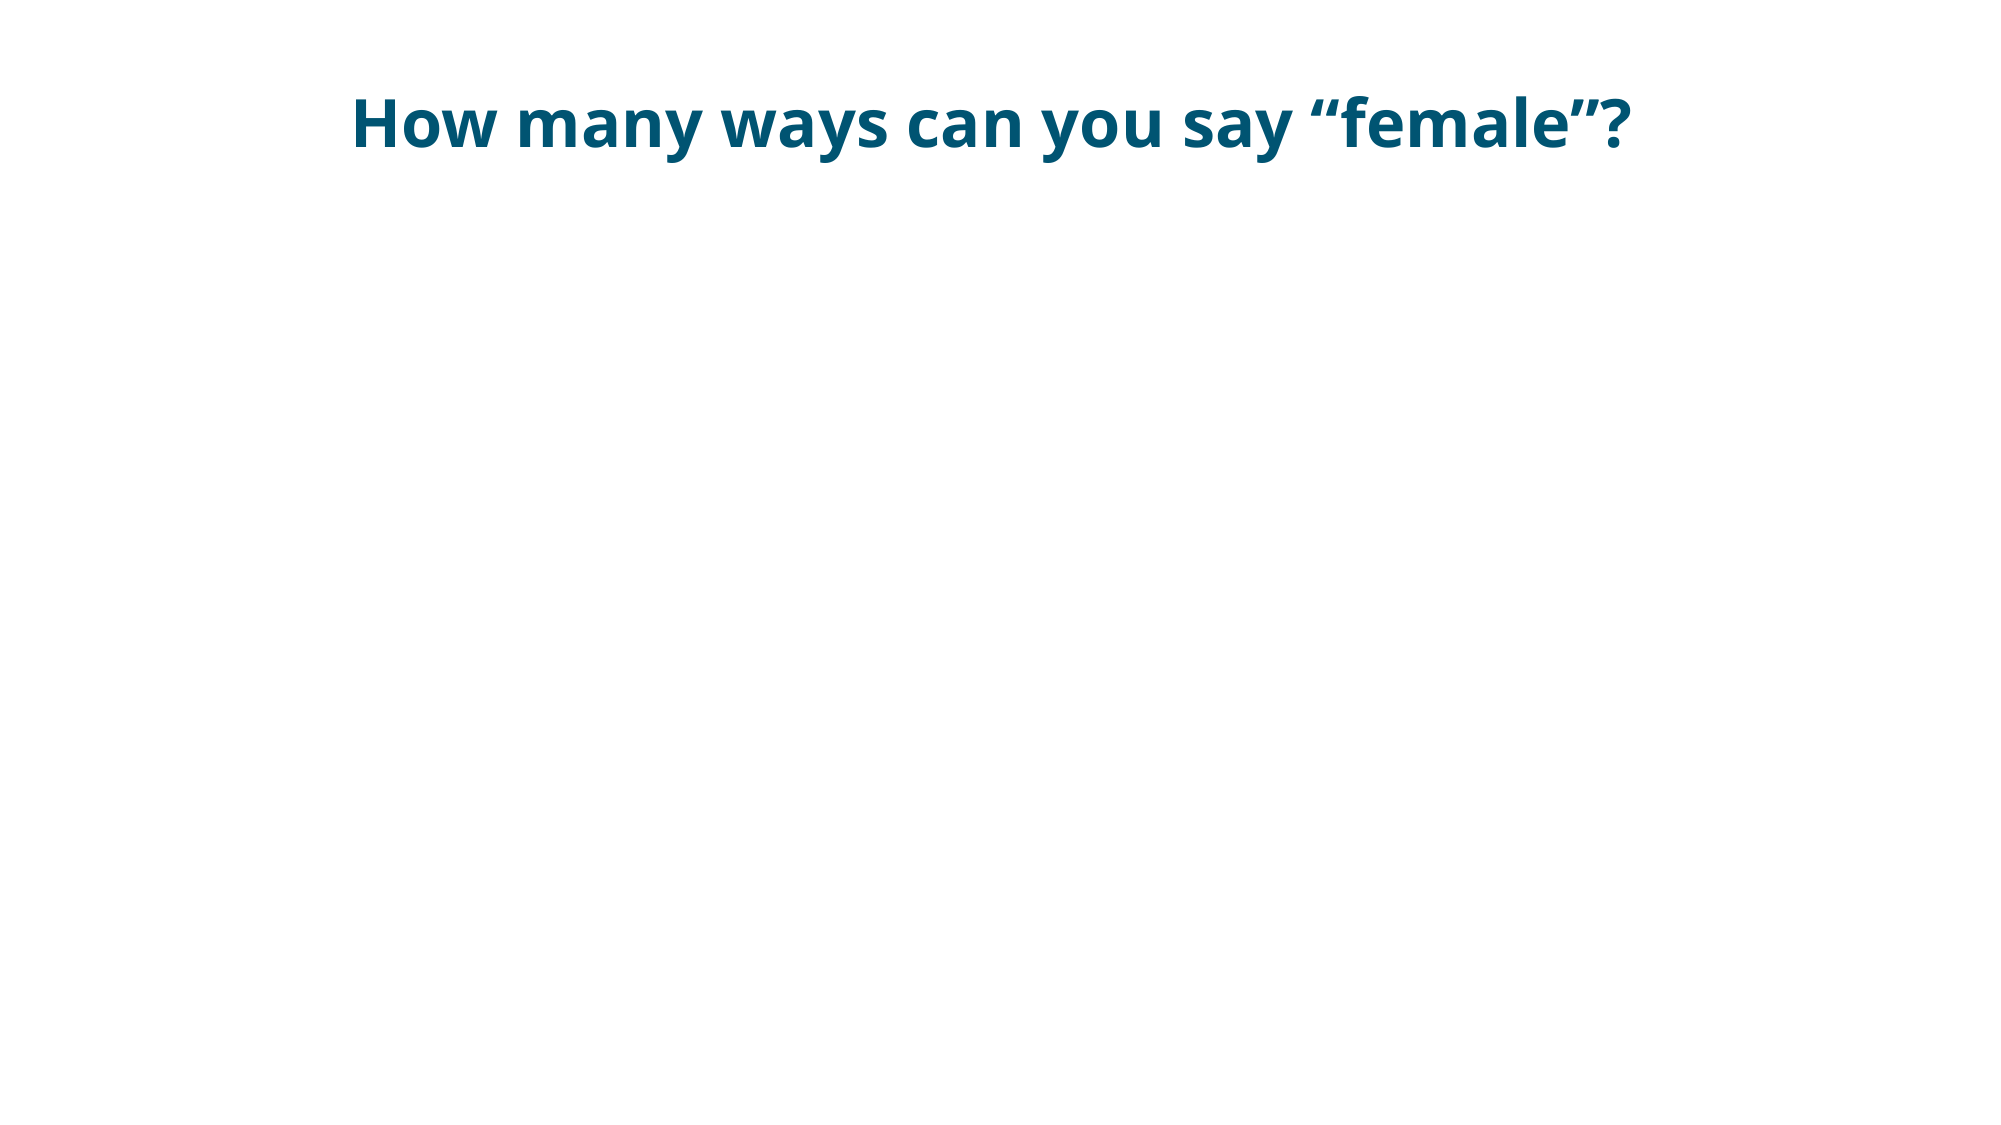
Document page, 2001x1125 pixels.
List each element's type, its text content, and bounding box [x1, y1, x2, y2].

title How many ways can you say “female”? [141, 35, 1842, 217]
